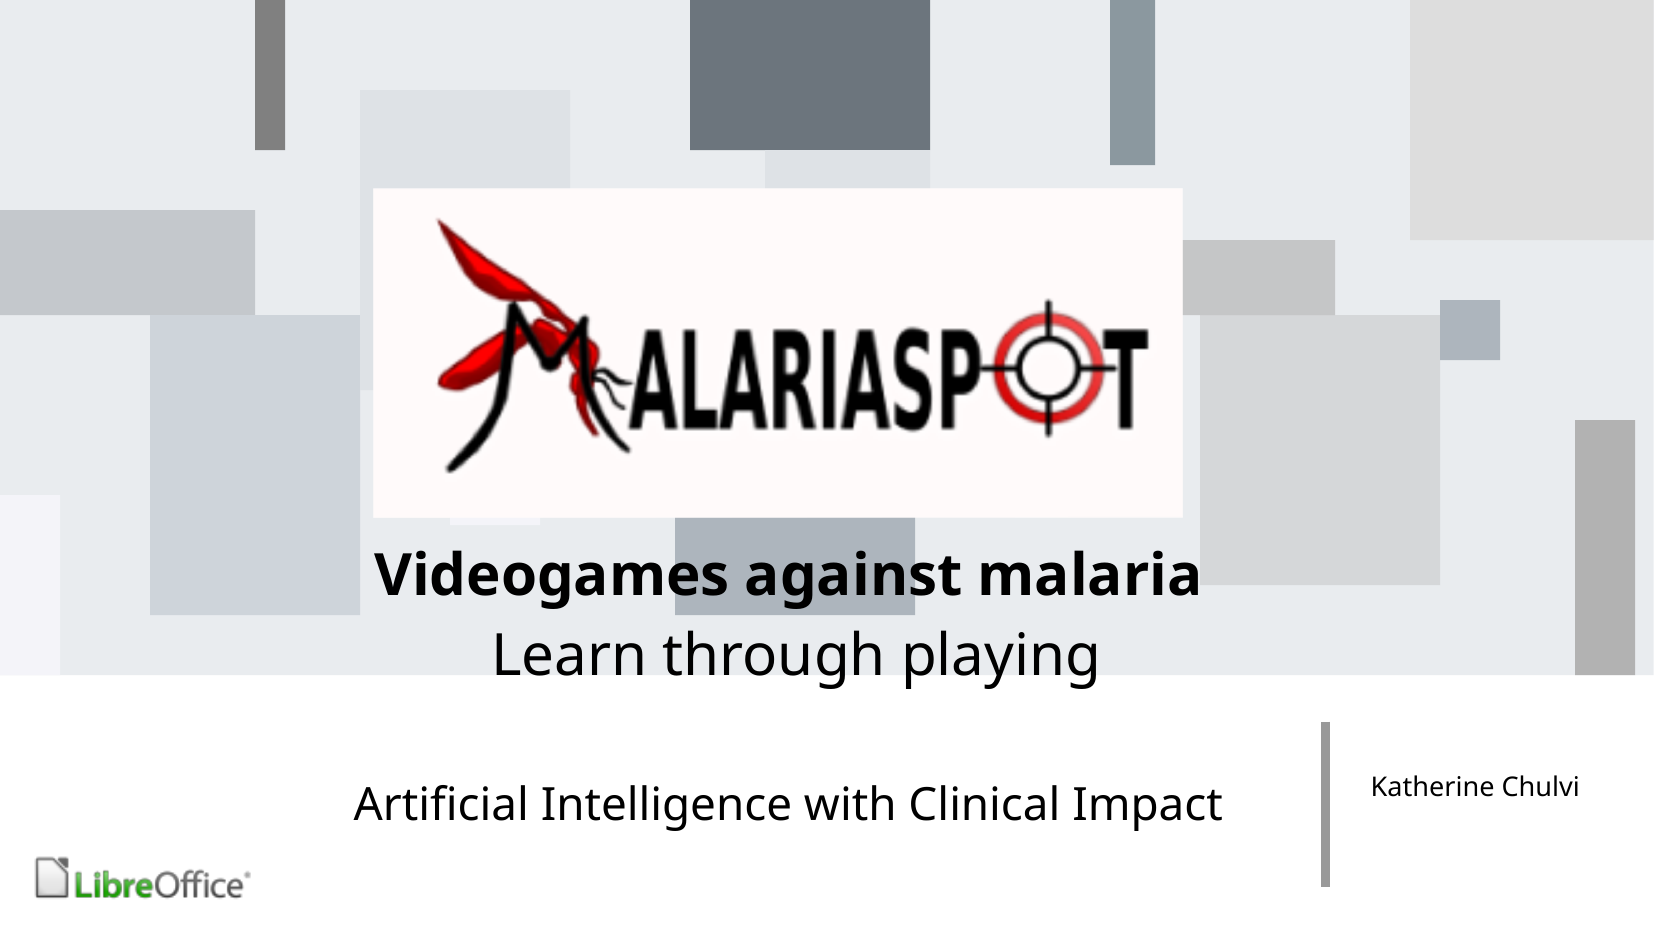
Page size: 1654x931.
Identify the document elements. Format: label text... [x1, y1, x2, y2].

picture [372, 187, 1183, 518]
text_box Videogames against malaria Learn through playing Artificial Intelligence with Clinical Impact [207, 526, 1370, 798]
picture [30, 852, 256, 903]
text_box Katherine Chulvi [1355, 759, 1654, 841]
